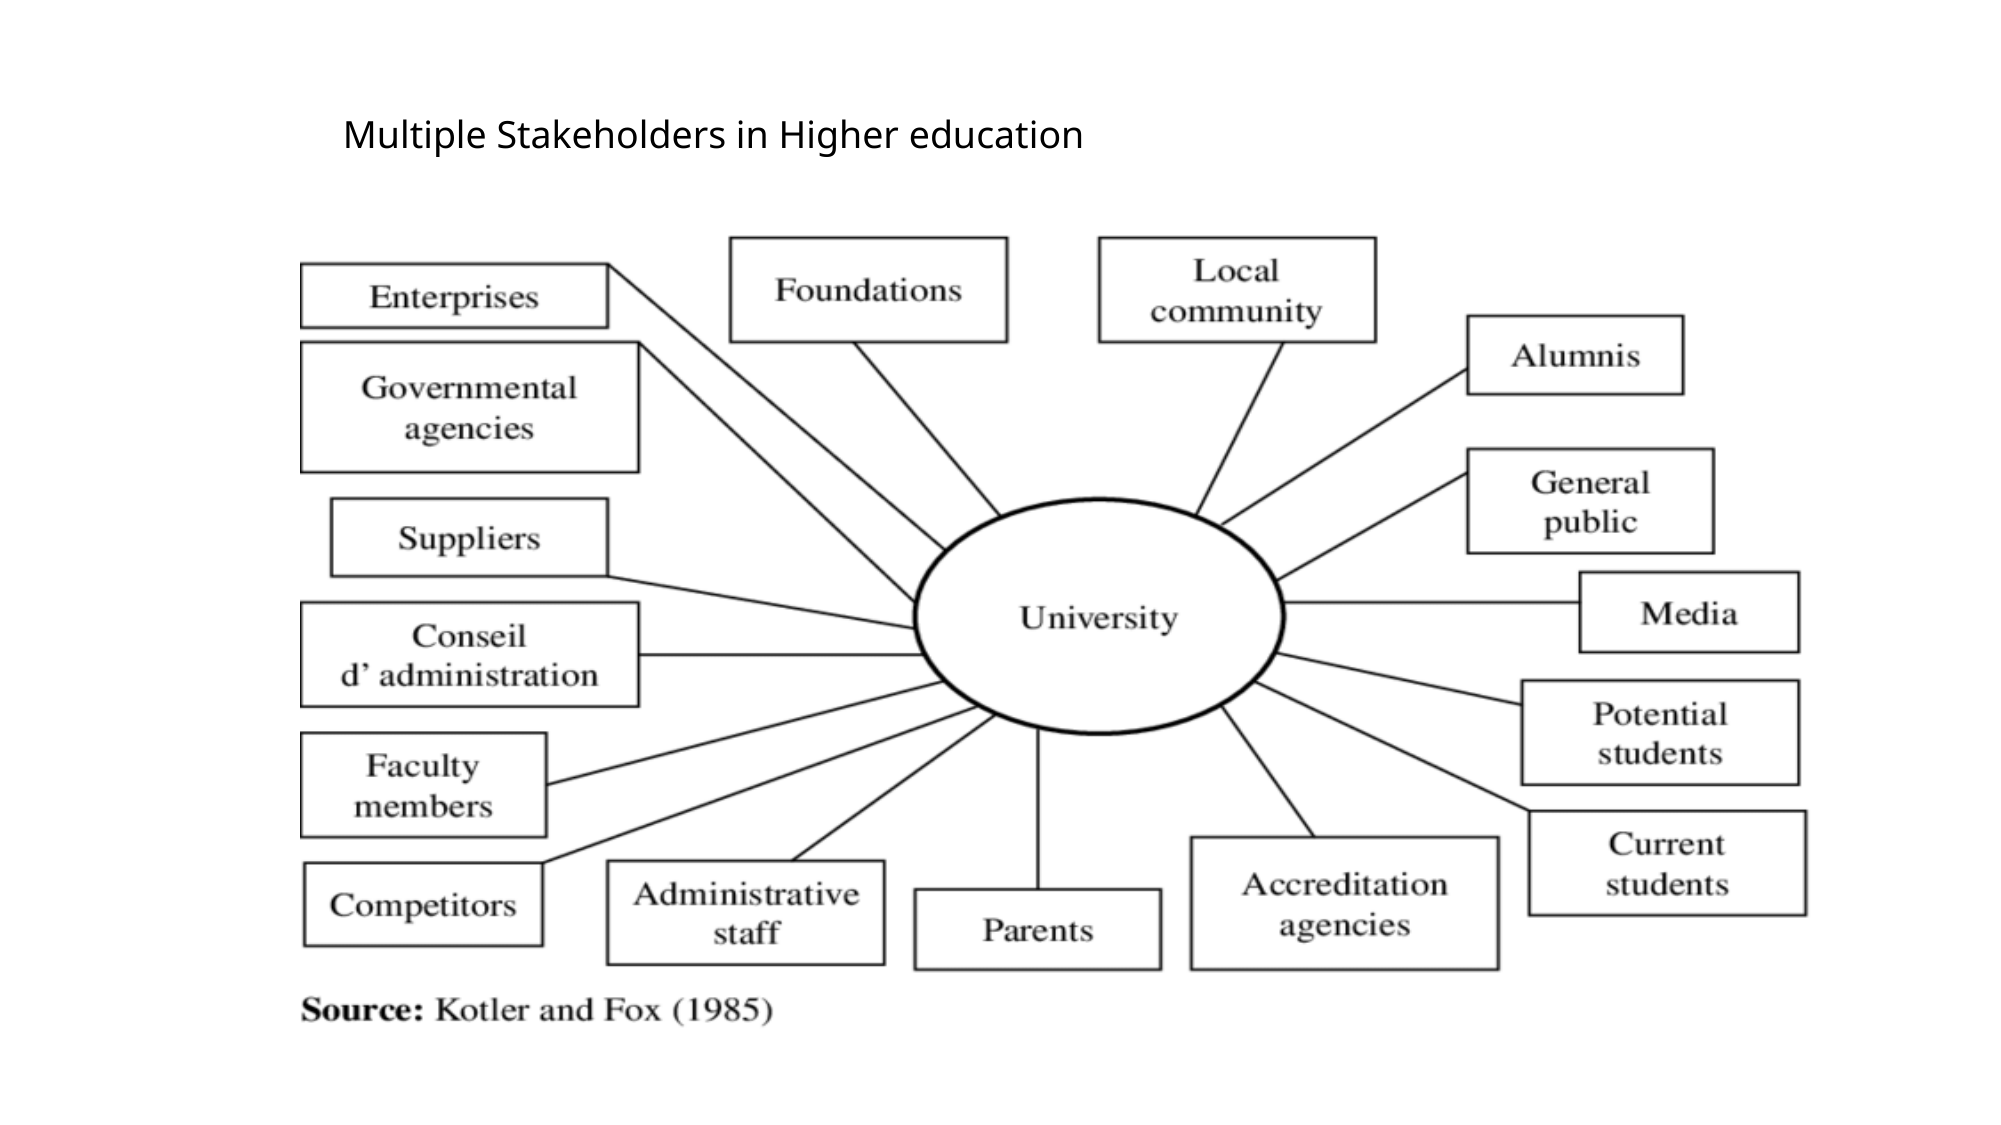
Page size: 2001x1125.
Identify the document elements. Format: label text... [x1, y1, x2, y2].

title Multiple Stakeholders in Higher education [317, 59, 1736, 199]
list [137, 199, 1863, 1038]
picture [300, 234, 1812, 1029]
